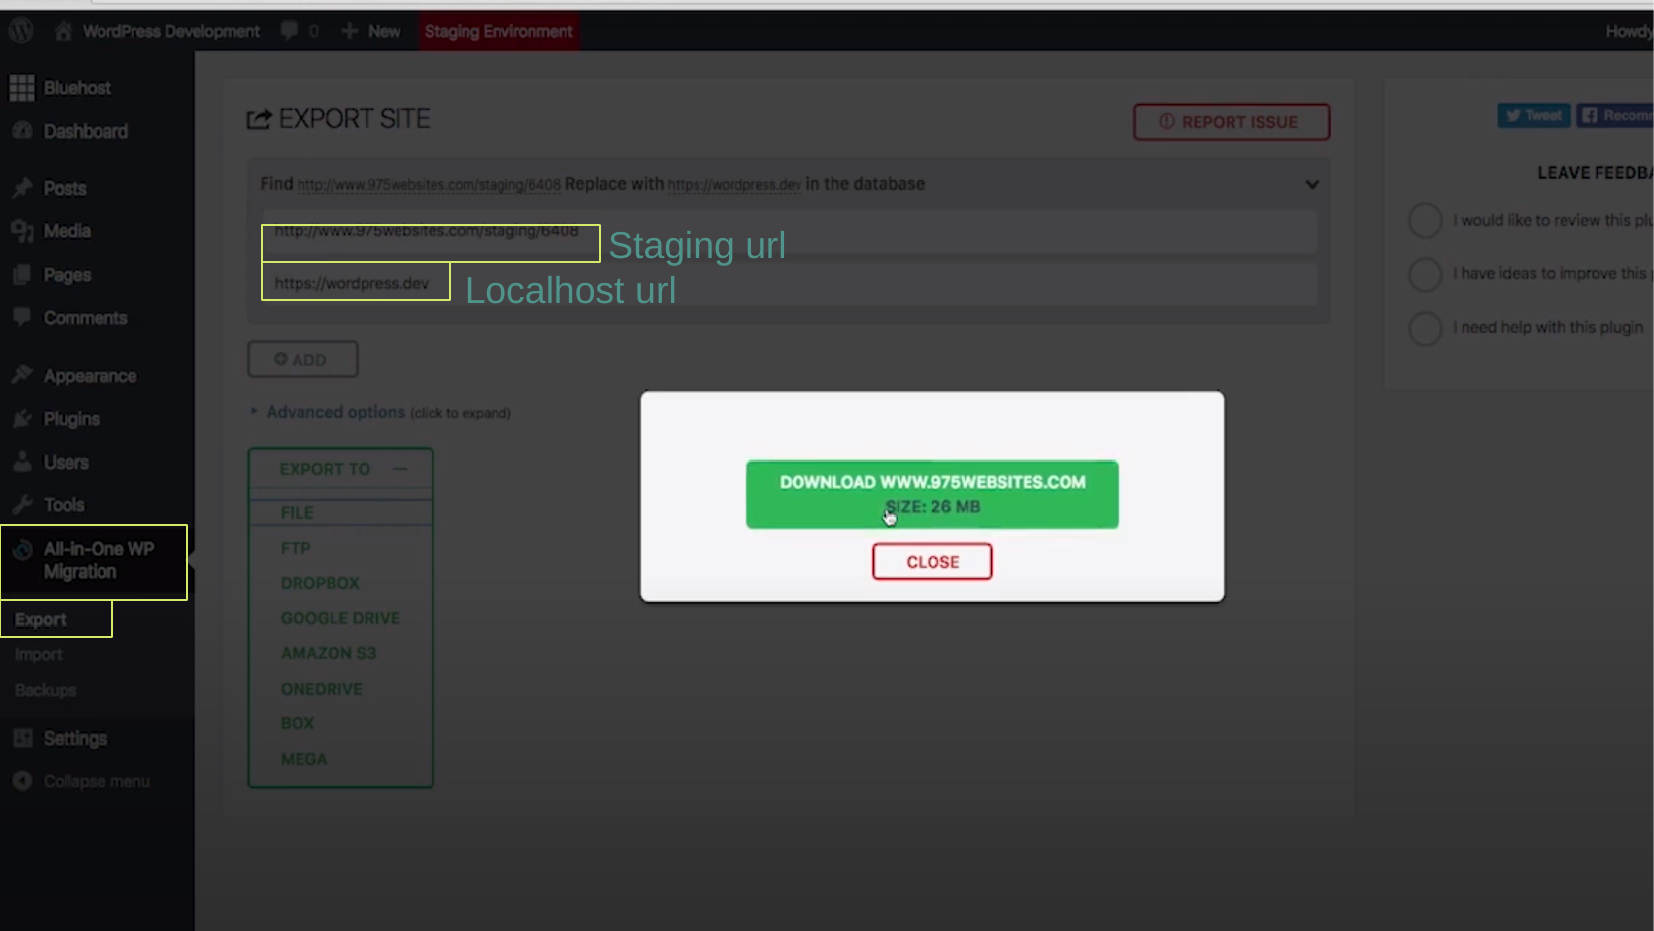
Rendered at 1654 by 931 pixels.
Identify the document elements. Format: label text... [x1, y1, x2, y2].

picture [1, 601, 111, 636]
picture [0, 0, 1654, 931]
text_box Staging url [593, 216, 802, 274]
text_box Localhost url [450, 262, 713, 320]
picture [1, 526, 186, 599]
